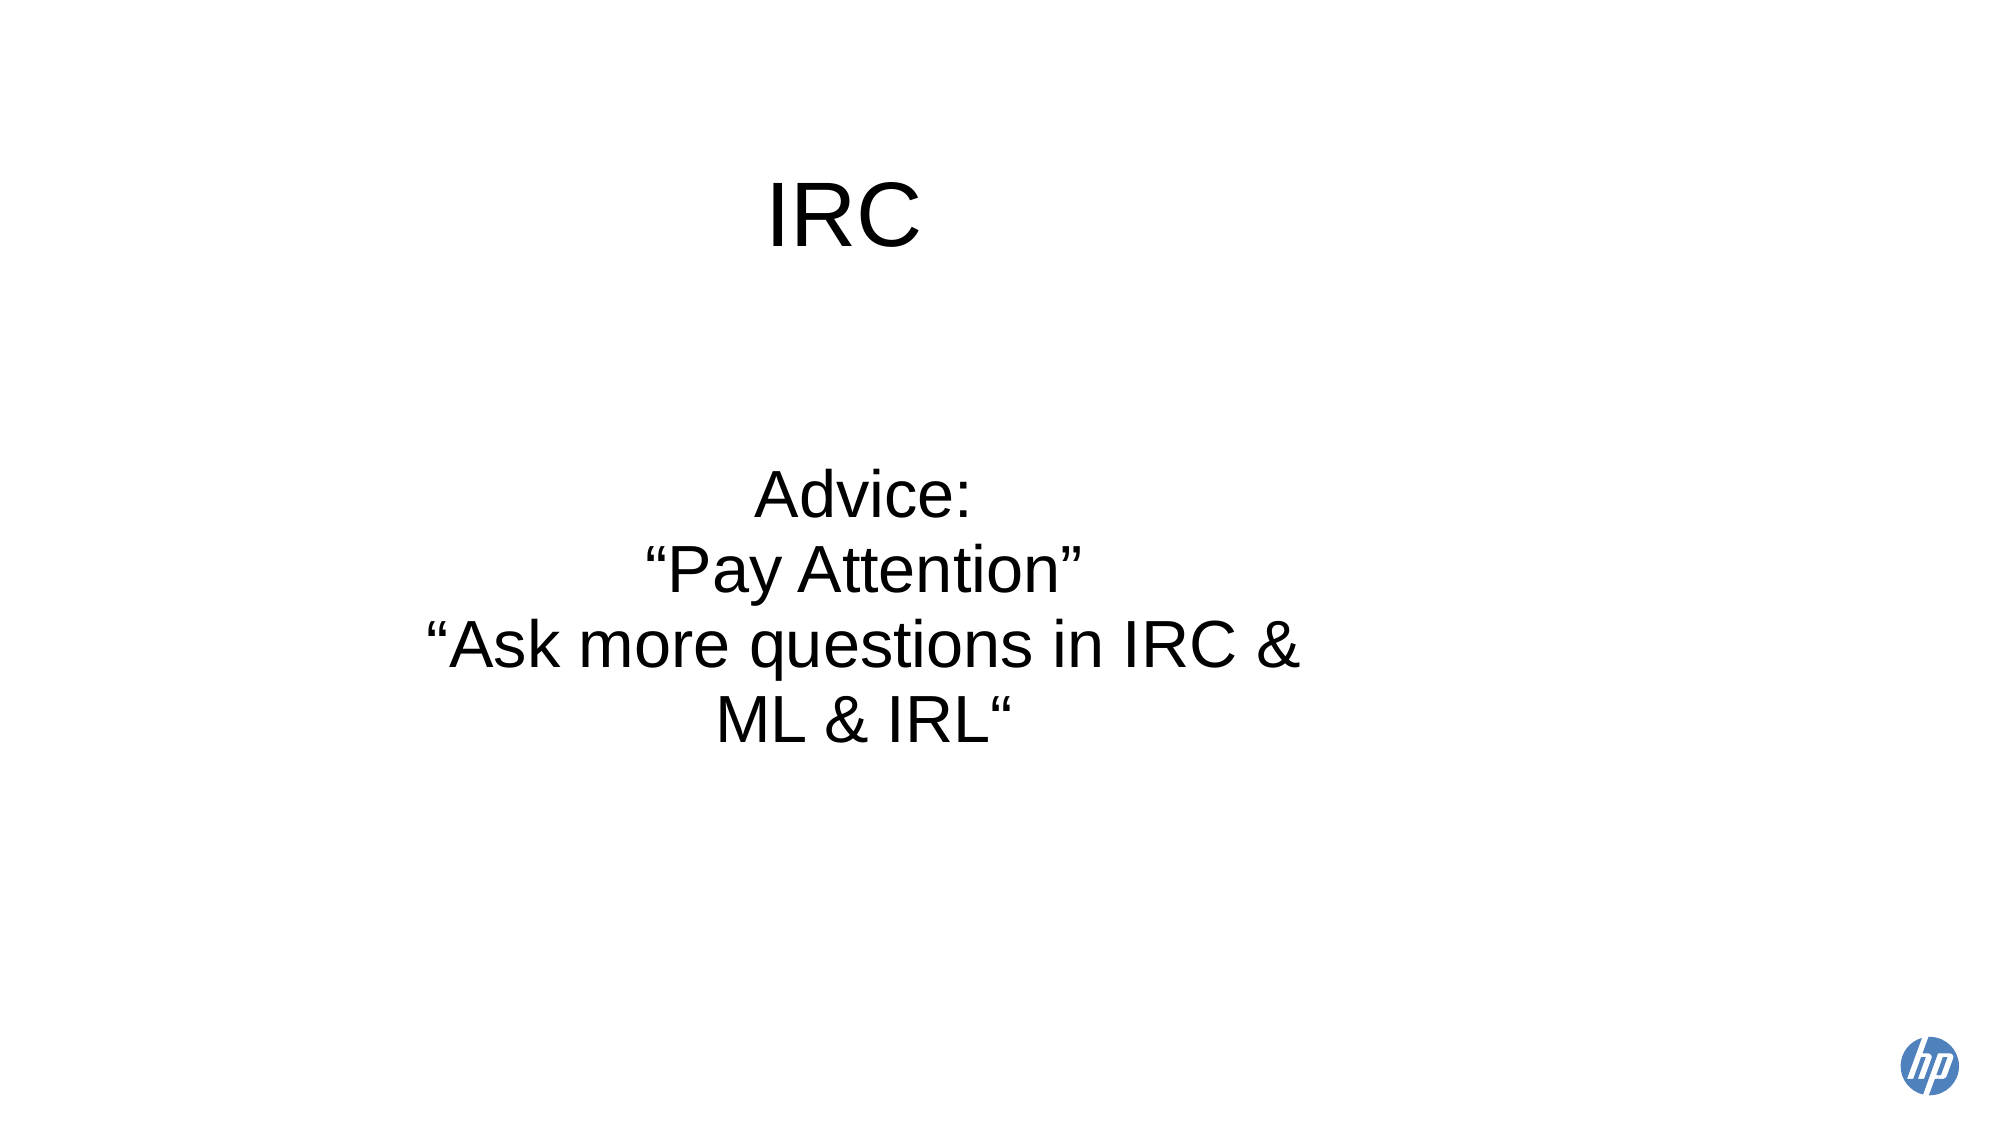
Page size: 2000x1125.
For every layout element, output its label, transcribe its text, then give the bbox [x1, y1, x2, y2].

subtitle Advice: “Pay Attention” “Ask more questions in IRC & ML & IRL“ [425, 280, 1304, 934]
title IRC [94, 87, 1594, 343]
